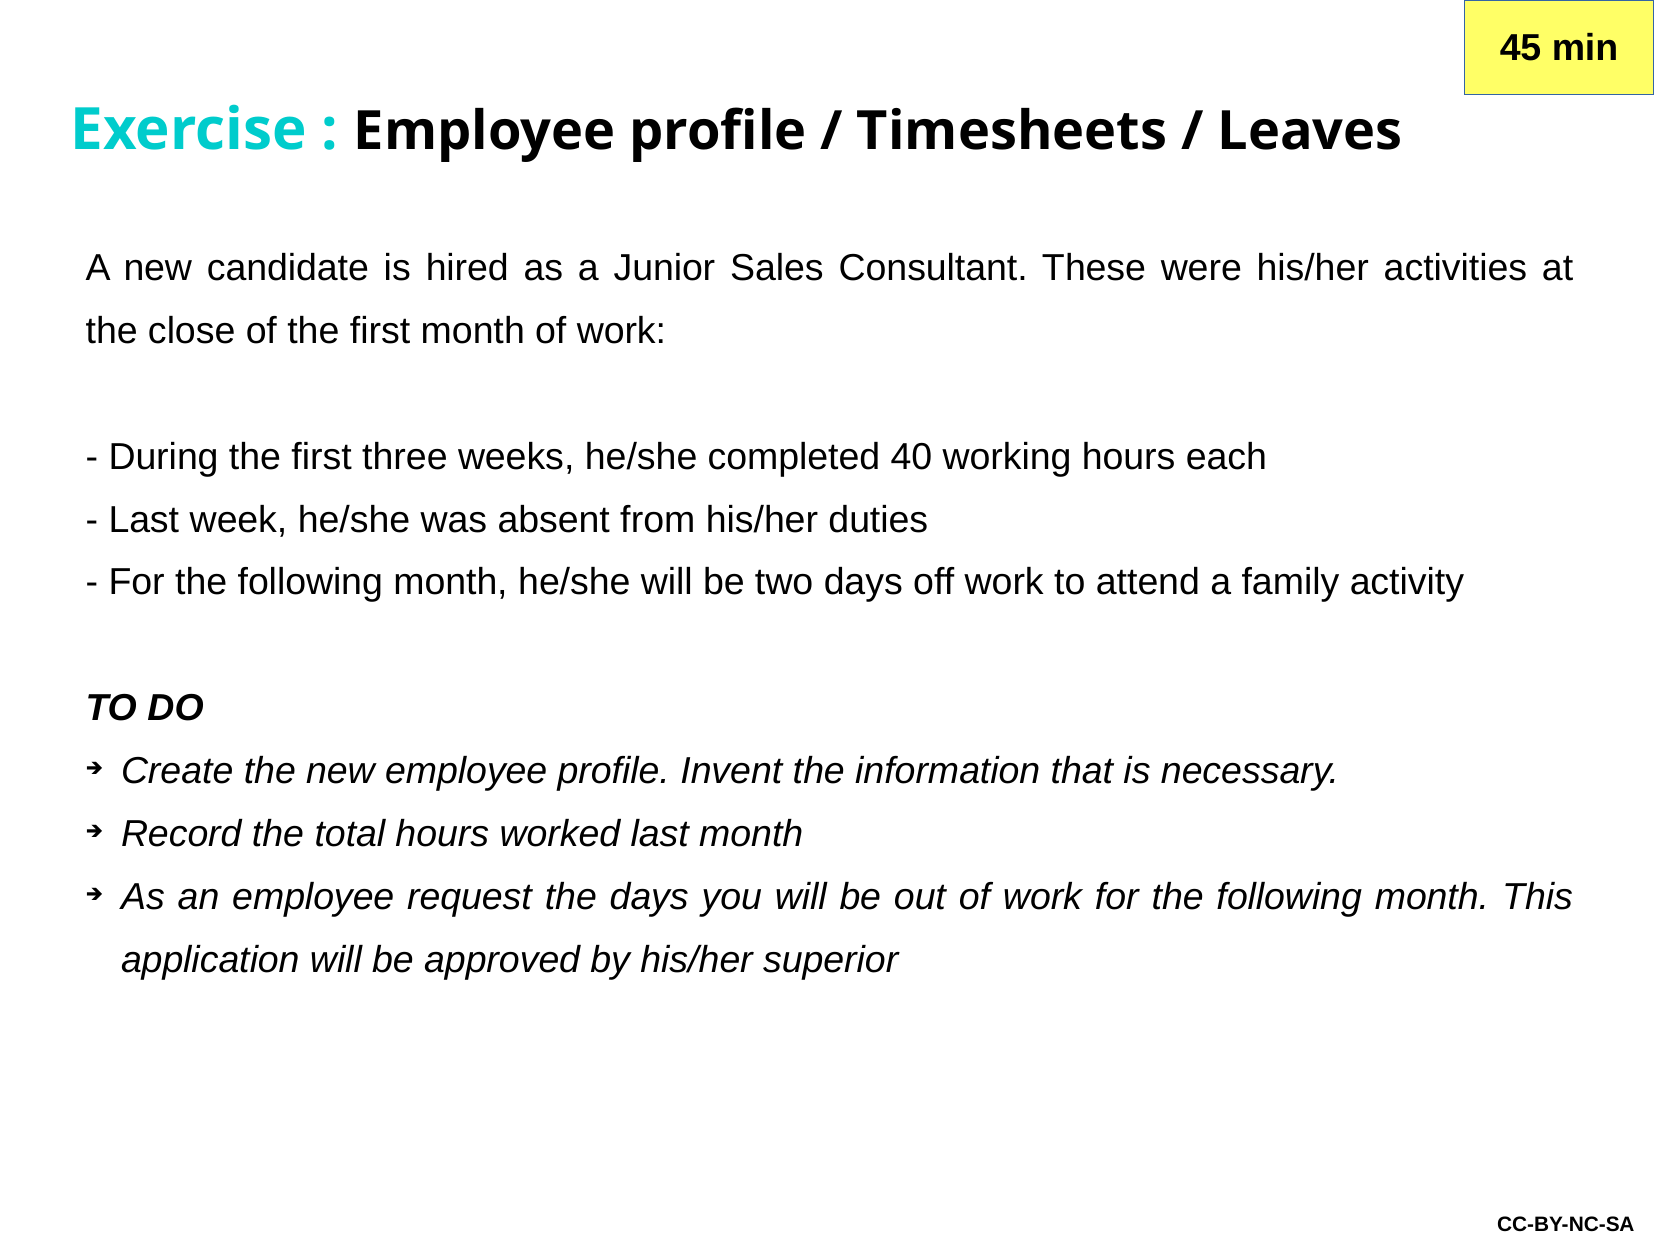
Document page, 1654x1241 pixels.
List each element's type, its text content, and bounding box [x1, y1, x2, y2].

text_box 45 min [1464, 0, 1654, 95]
title Exercise : Employee profile / Timesheets / Leaves [70, 23, 1560, 217]
text_box CC-BY-NC-SA [1482, 1204, 1654, 1241]
text_box A new candidate is hired as a Junior Sales Consultant. These were his/her activities at the close of the first month of work: - During the first three weeks, he/she completed 40 working hours each - Last week, he/she was absent from his/her duties - For the following month, he/she will be two days off work to attend a family activity TO DO Create the new employee profile. Invent the information that is necessary. Record the total hours worked last month As an employee request the days you will be out of work for the following month. This application will be approved by his/her superior [70, 217, 1589, 1094]
